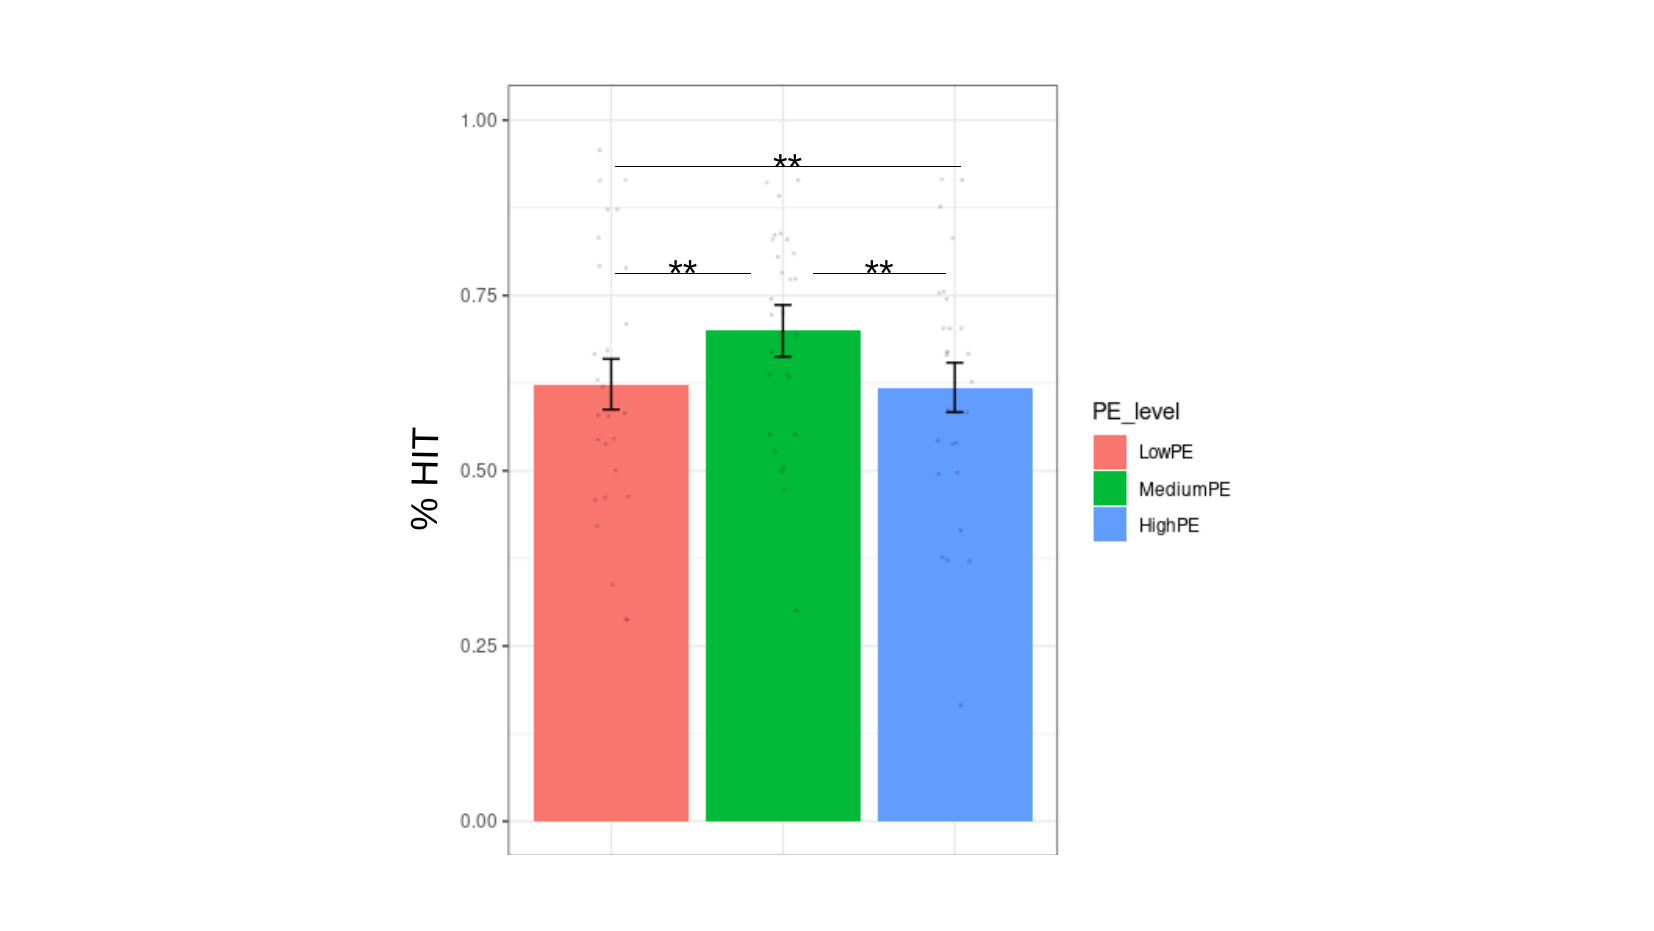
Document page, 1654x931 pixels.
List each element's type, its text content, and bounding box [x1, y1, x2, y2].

picture [450, 75, 1255, 855]
text_box % HIT [395, 320, 456, 547]
